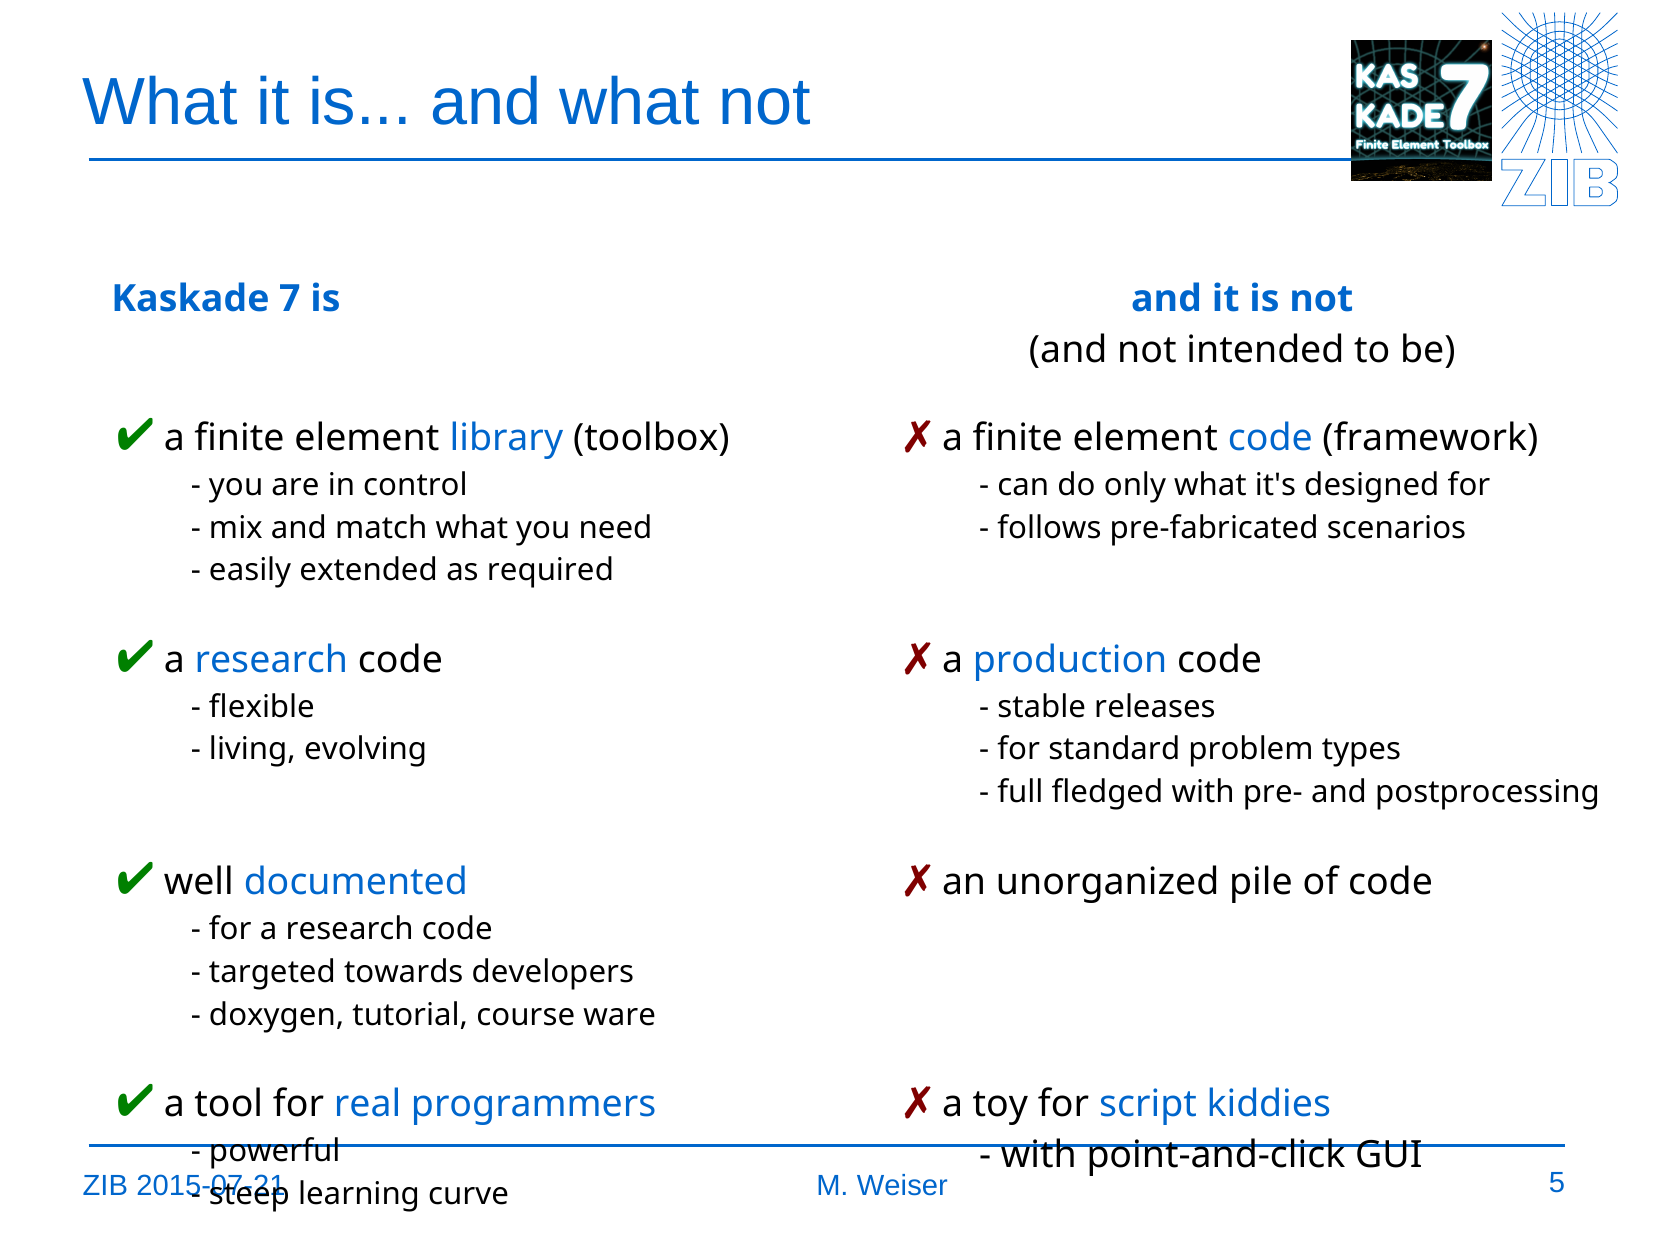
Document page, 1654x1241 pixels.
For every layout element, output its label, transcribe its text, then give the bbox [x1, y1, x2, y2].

text_box a finite element code (framework) - can do only what it's designed for - follows pre-fabricated scenarios a production code - stable releases - for standard problem types - full fledged with pre- and postprocessing an unorganized pile of code a toy for script kiddies - with point-and-click GUI [890, 403, 1584, 1079]
text_box Kaskade 7 is [96, 264, 348, 324]
text_box and it is not (and not intended to be) [1014, 264, 1453, 368]
text_box a finite element library (toolbox) - you are in control - mix and match what you need - easily extended as required a research code - flexible - living, evolving well documented - for a research code - targeted towards developers - doxygen, tutorial, course ware a tool for real programmers - powerful - steep learning curve [102, 403, 722, 1109]
title What it is... and what not [82, 64, 1359, 139]
picture [1351, 40, 1492, 181]
